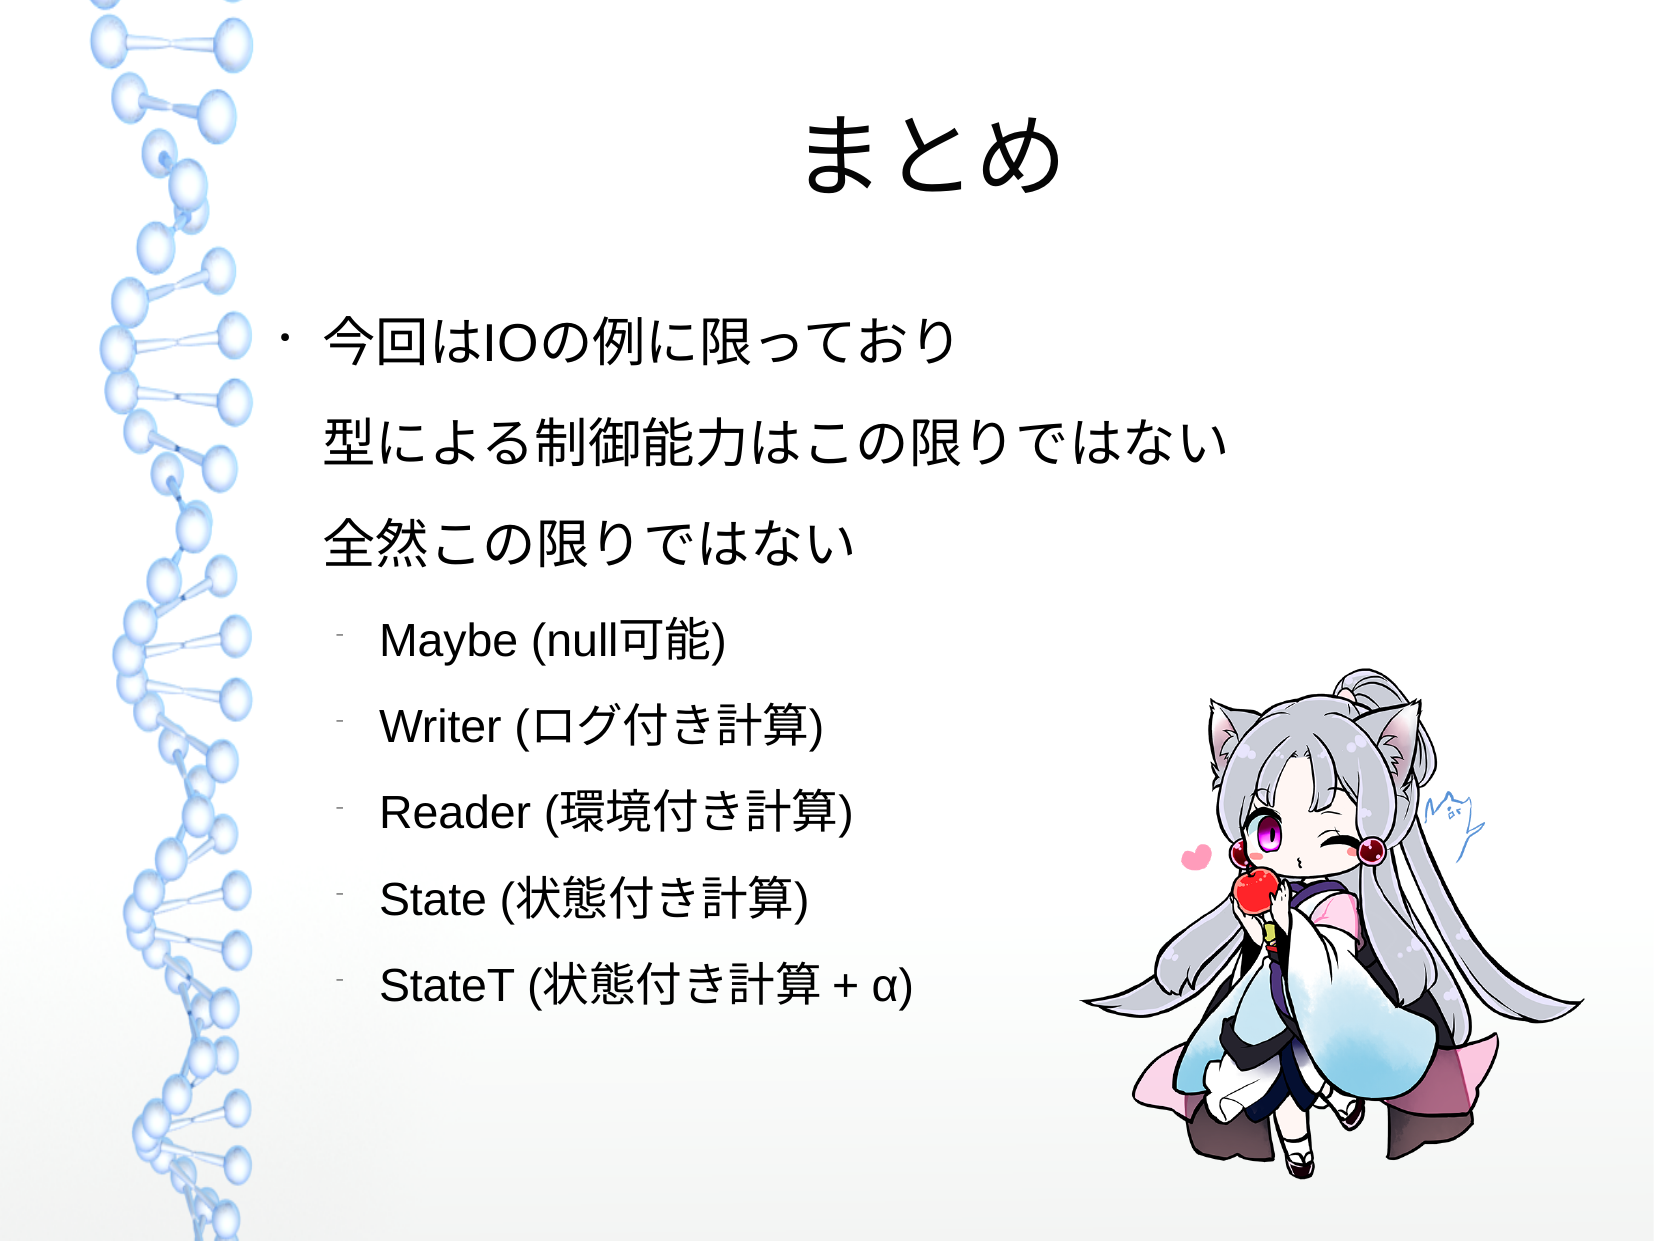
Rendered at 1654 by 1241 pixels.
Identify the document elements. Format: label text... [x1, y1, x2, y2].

picture [0, 0, 1654, 1241]
title まとめ [265, 47, 1595, 252]
list 今回はIOの例に限っており 型による制御能力はこの限りではない 全然この限りではない Maybe (null可能) Writer (ログ付き計算) Reader (環境付き計算) State (状態付き計算) StateT (状態付き計算 + α) [265, 299, 1595, 1019]
